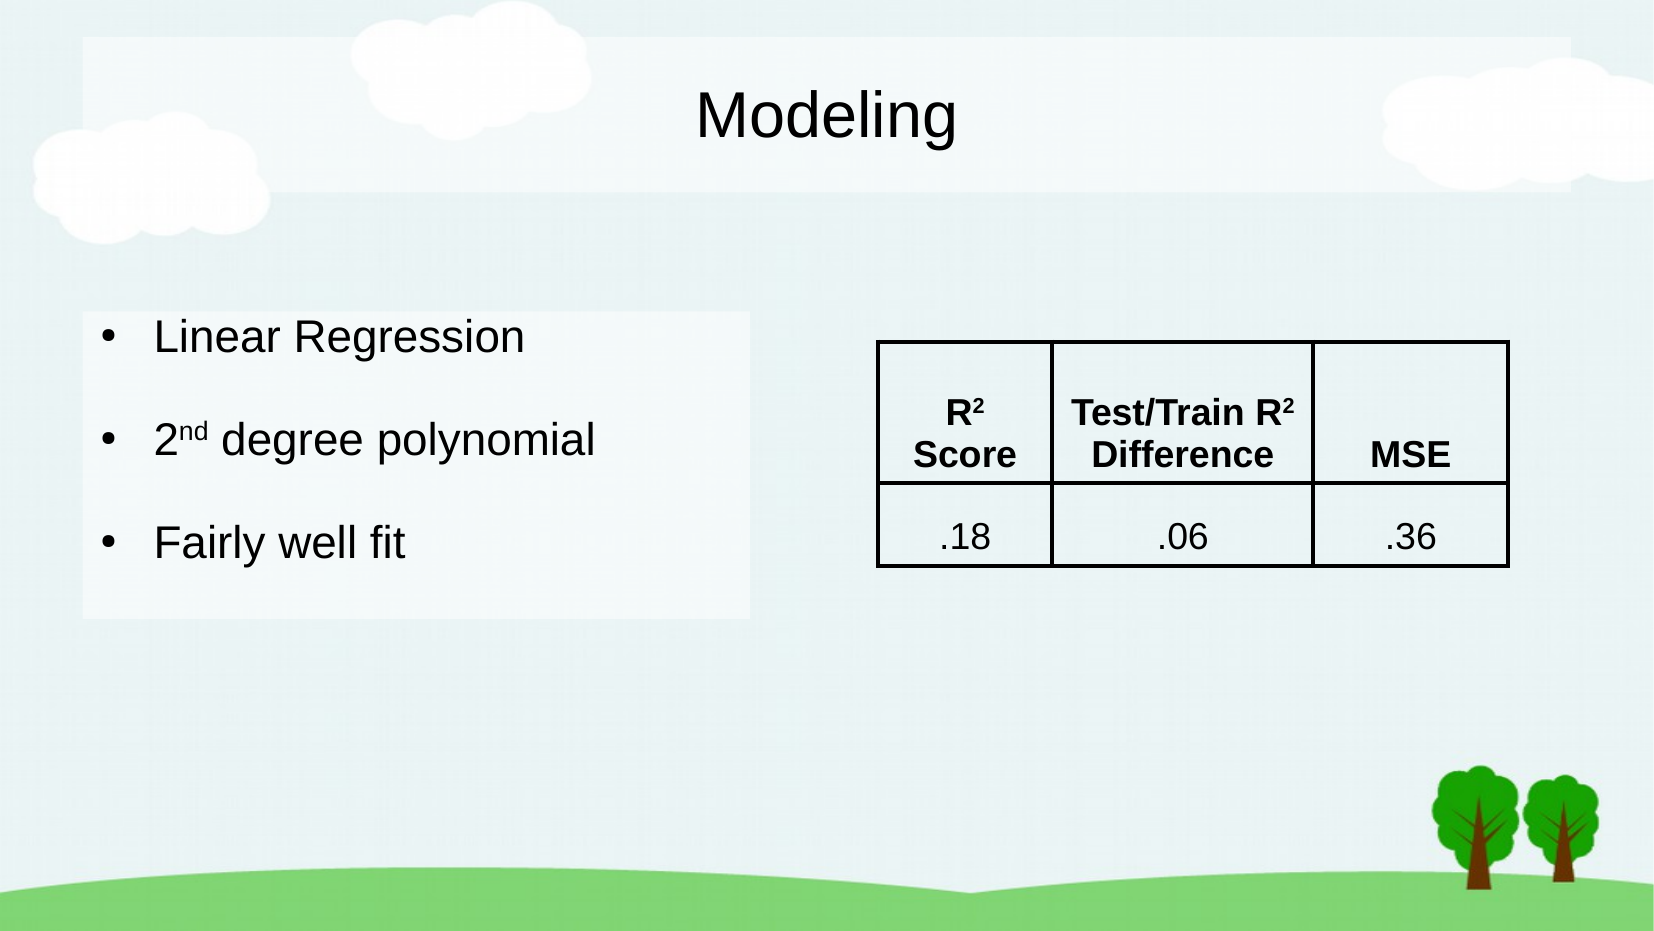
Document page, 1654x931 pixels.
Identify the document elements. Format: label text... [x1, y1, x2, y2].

table_header MSE [1315, 344, 1506, 481]
list Linear Regression 2nd degree polynomial Fairly well fit [82, 311, 751, 619]
title Modeling [82, 37, 1571, 193]
table_cell .36 [1315, 485, 1506, 564]
table_header R2 Score [880, 344, 1050, 481]
table_cell .06 [1054, 485, 1311, 564]
picture [0, 0, 1654, 931]
table_cell .18 [880, 485, 1050, 564]
table_header Test/Train R2 Difference [1054, 344, 1311, 481]
